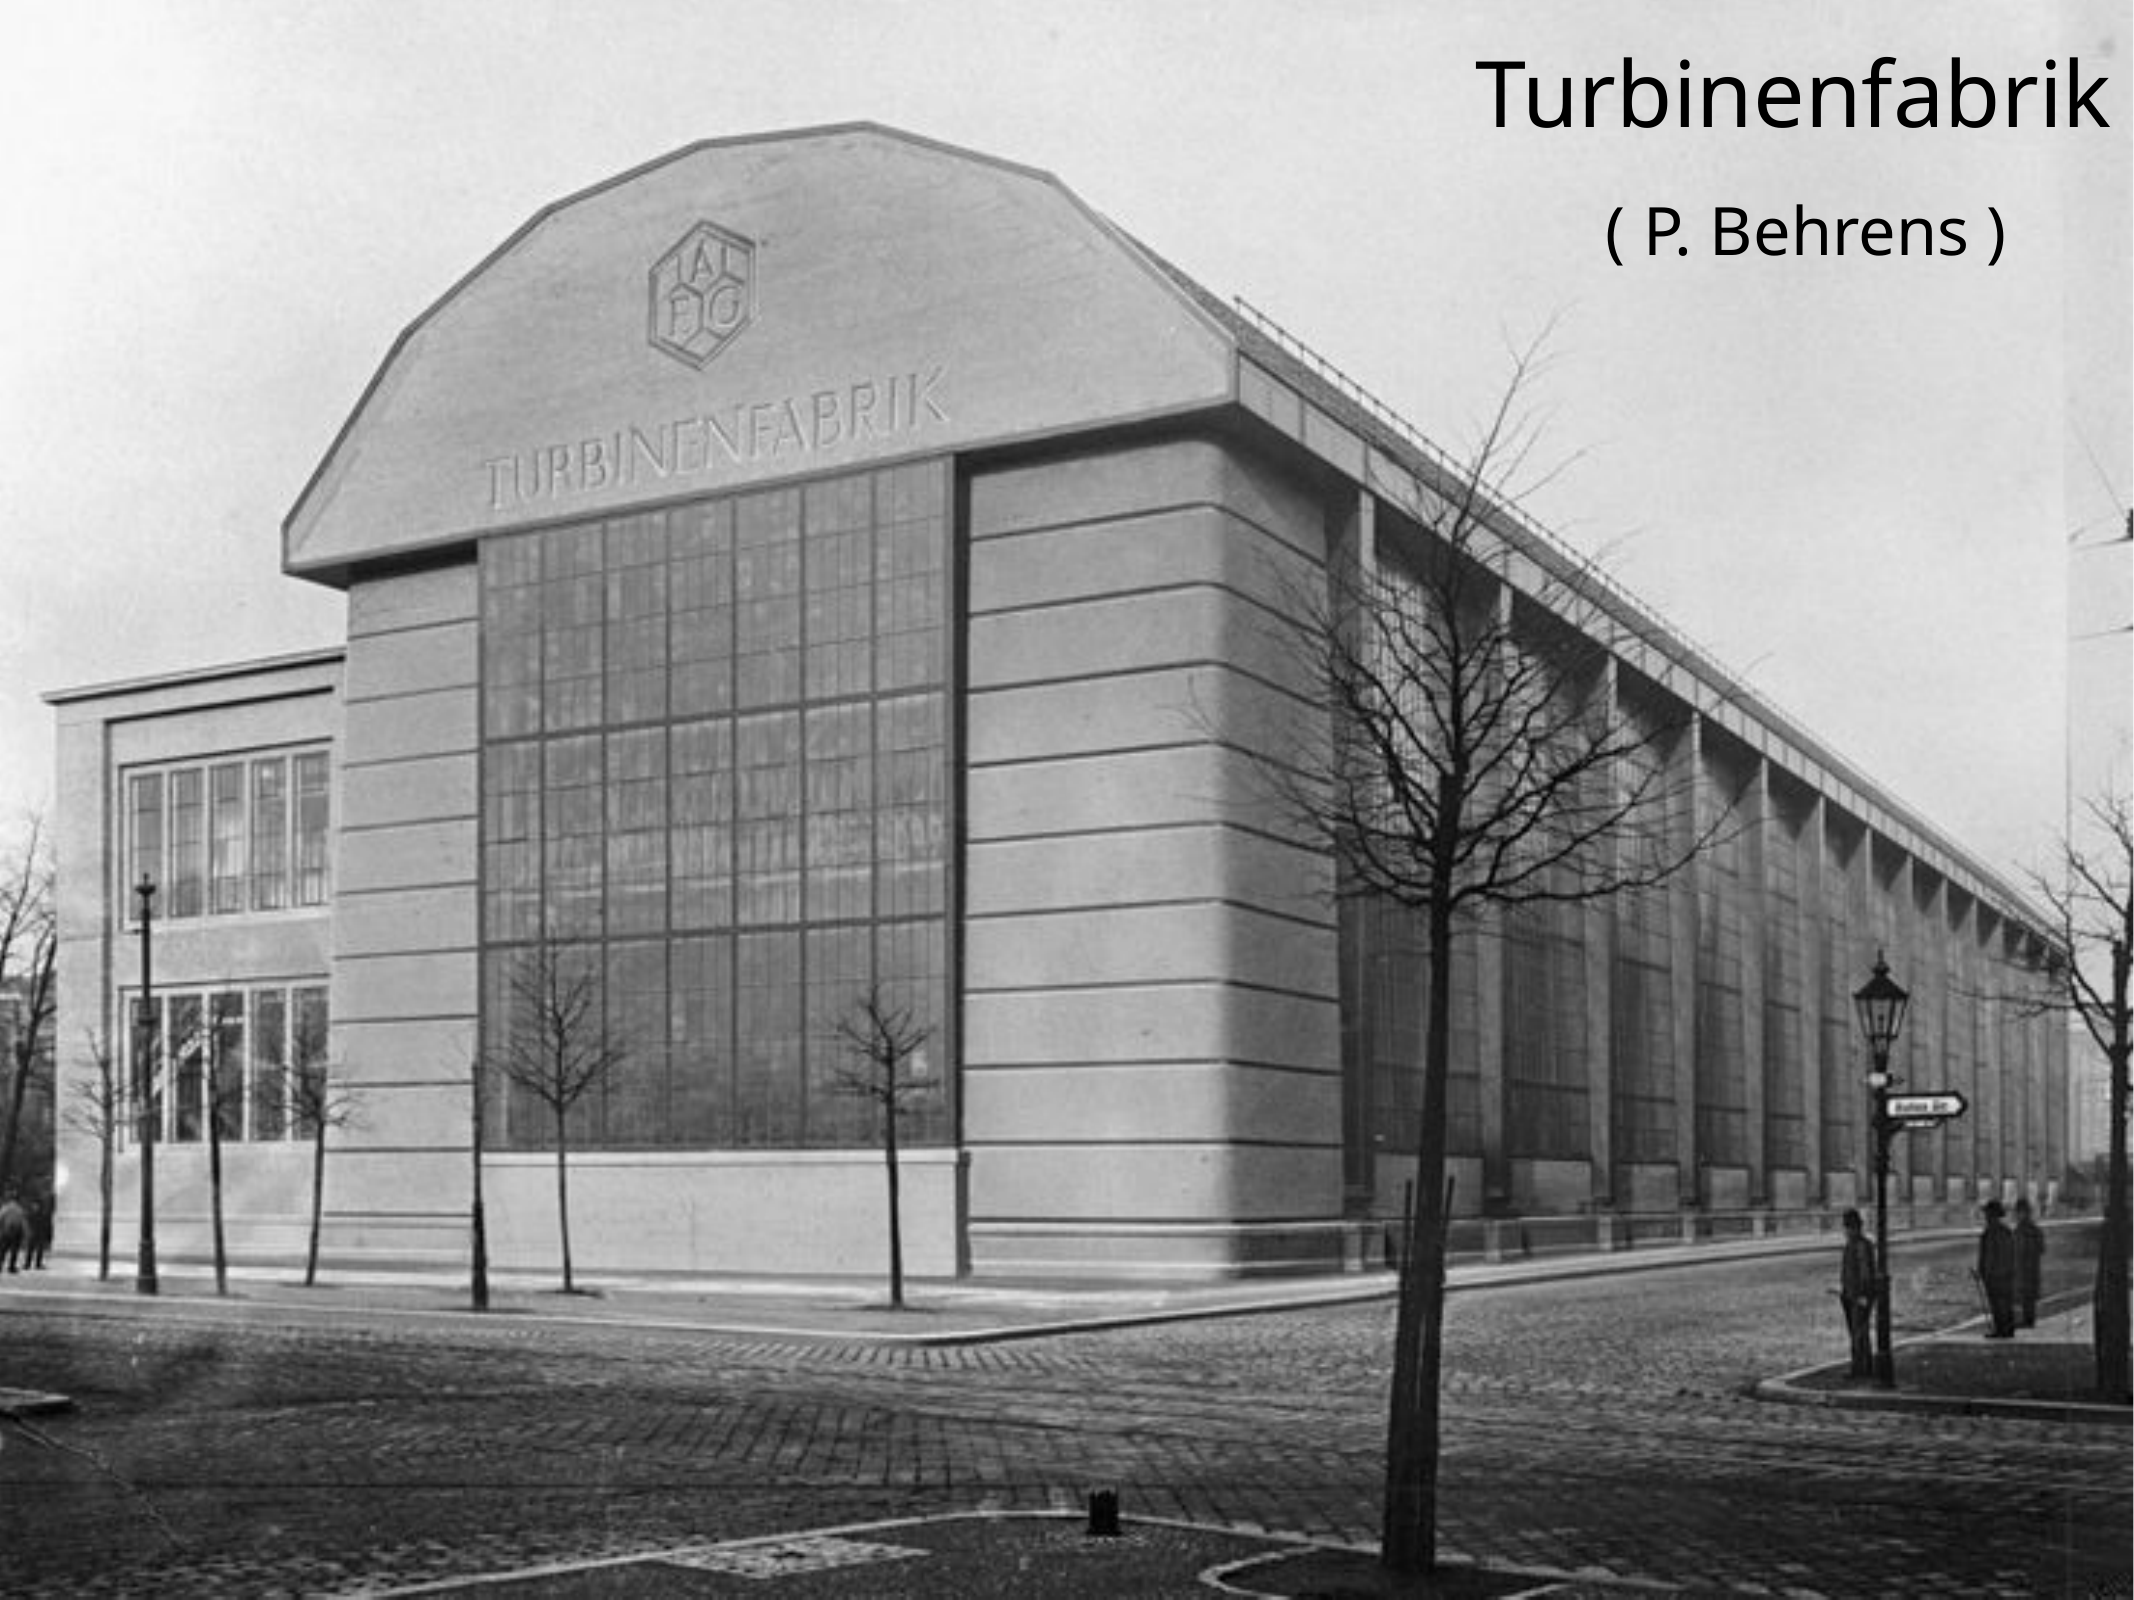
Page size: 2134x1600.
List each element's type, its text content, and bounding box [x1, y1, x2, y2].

text_box ( P. Behrens ) [1559, 177, 2054, 267]
text_box Turbinenfabrik [1467, 26, 2122, 154]
picture [0, 0, 2134, 1600]
